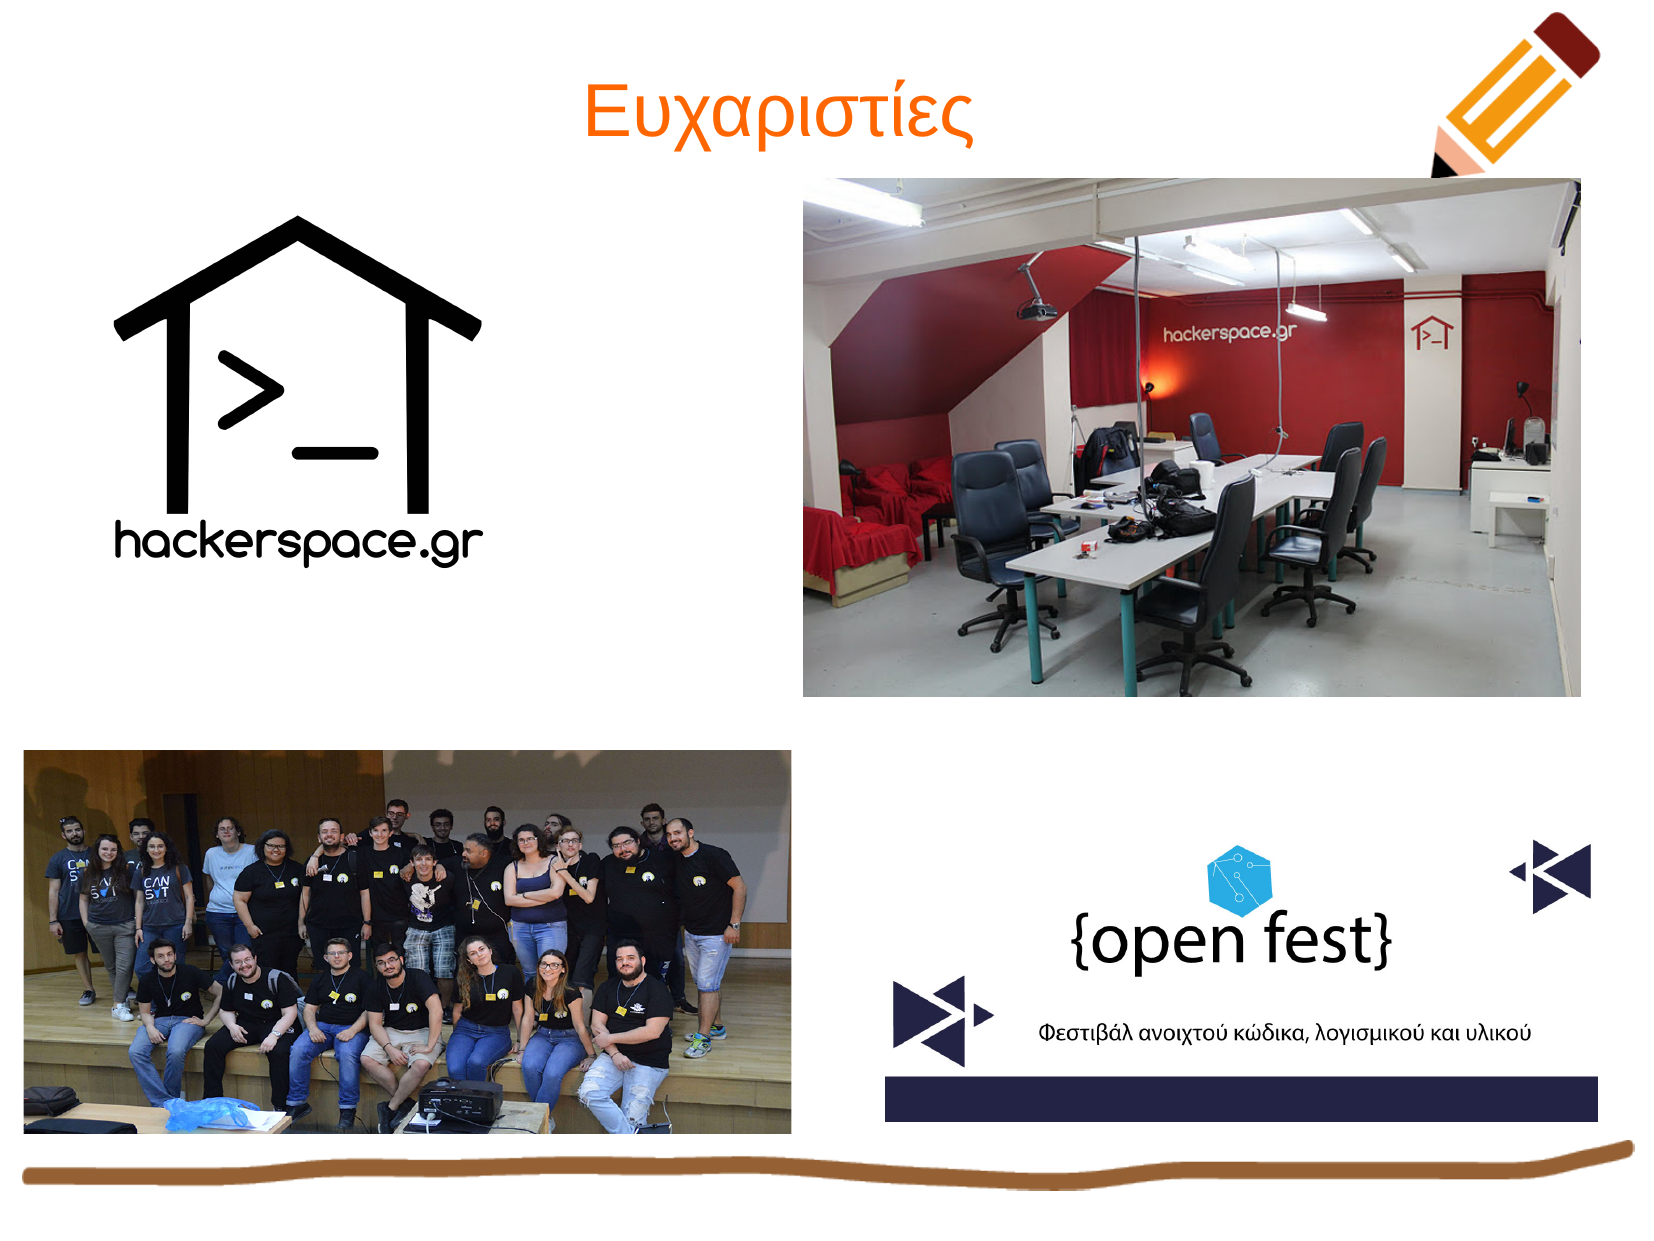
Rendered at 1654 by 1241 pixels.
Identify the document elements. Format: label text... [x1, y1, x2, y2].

picture [803, 12, 1601, 697]
picture [22, 1140, 1635, 1191]
picture [23, 750, 792, 1134]
picture [106, 212, 488, 573]
title Ευχαριστίες [106, 49, 1453, 172]
picture [885, 827, 1598, 1123]
